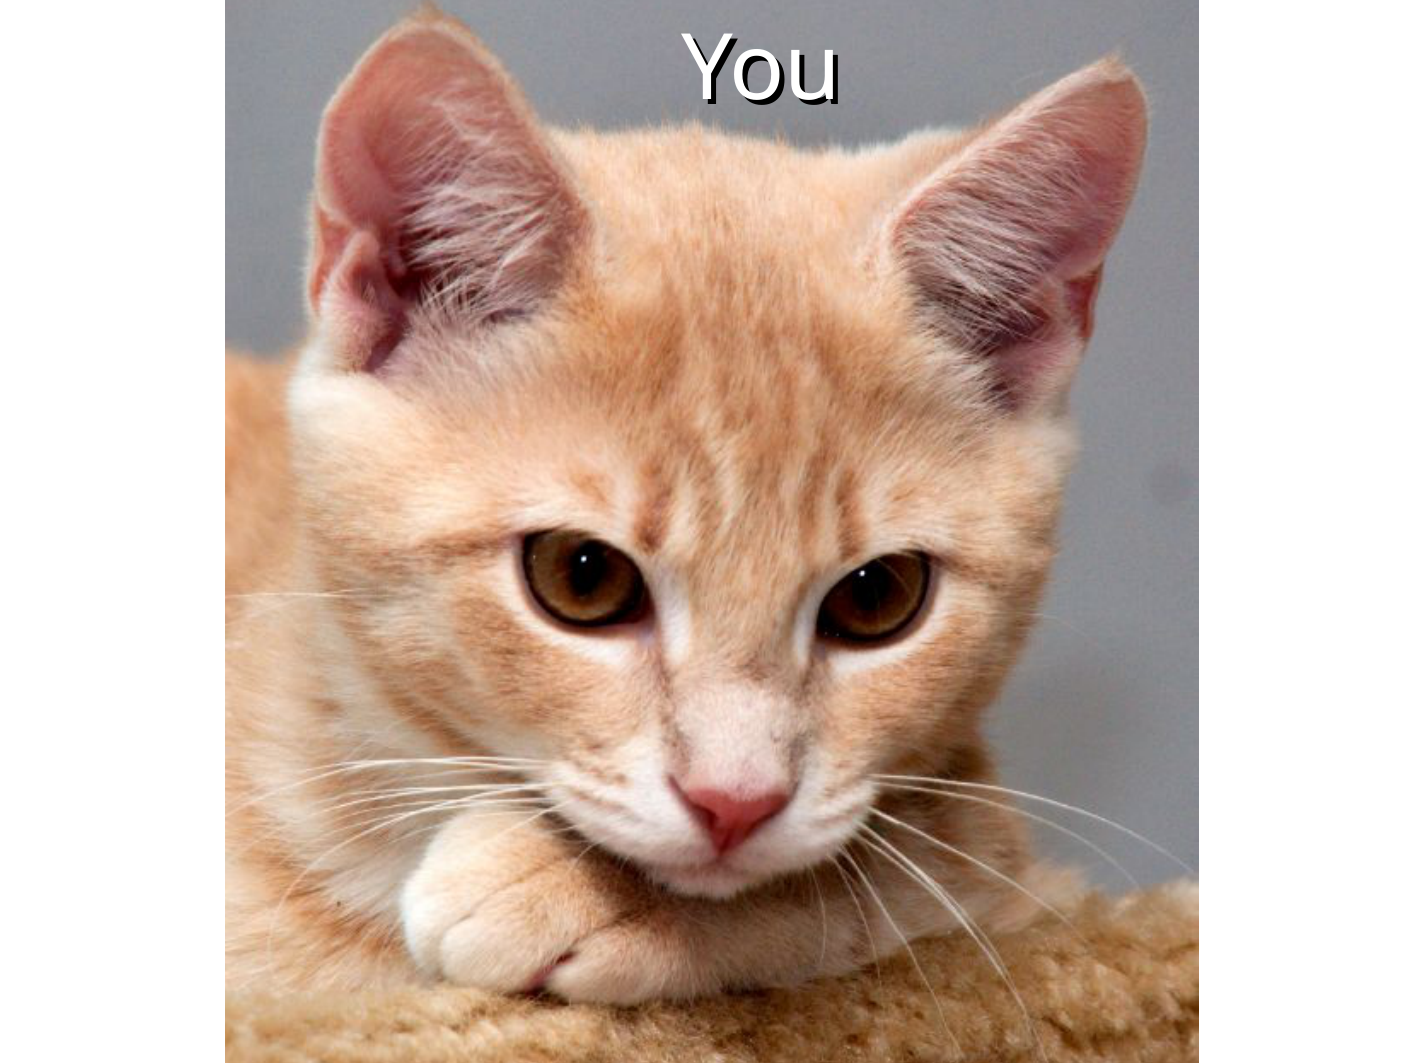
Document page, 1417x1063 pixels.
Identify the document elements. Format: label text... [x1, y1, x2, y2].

picture [225, 0, 1199, 1063]
text_box You [489, 0, 1035, 129]
